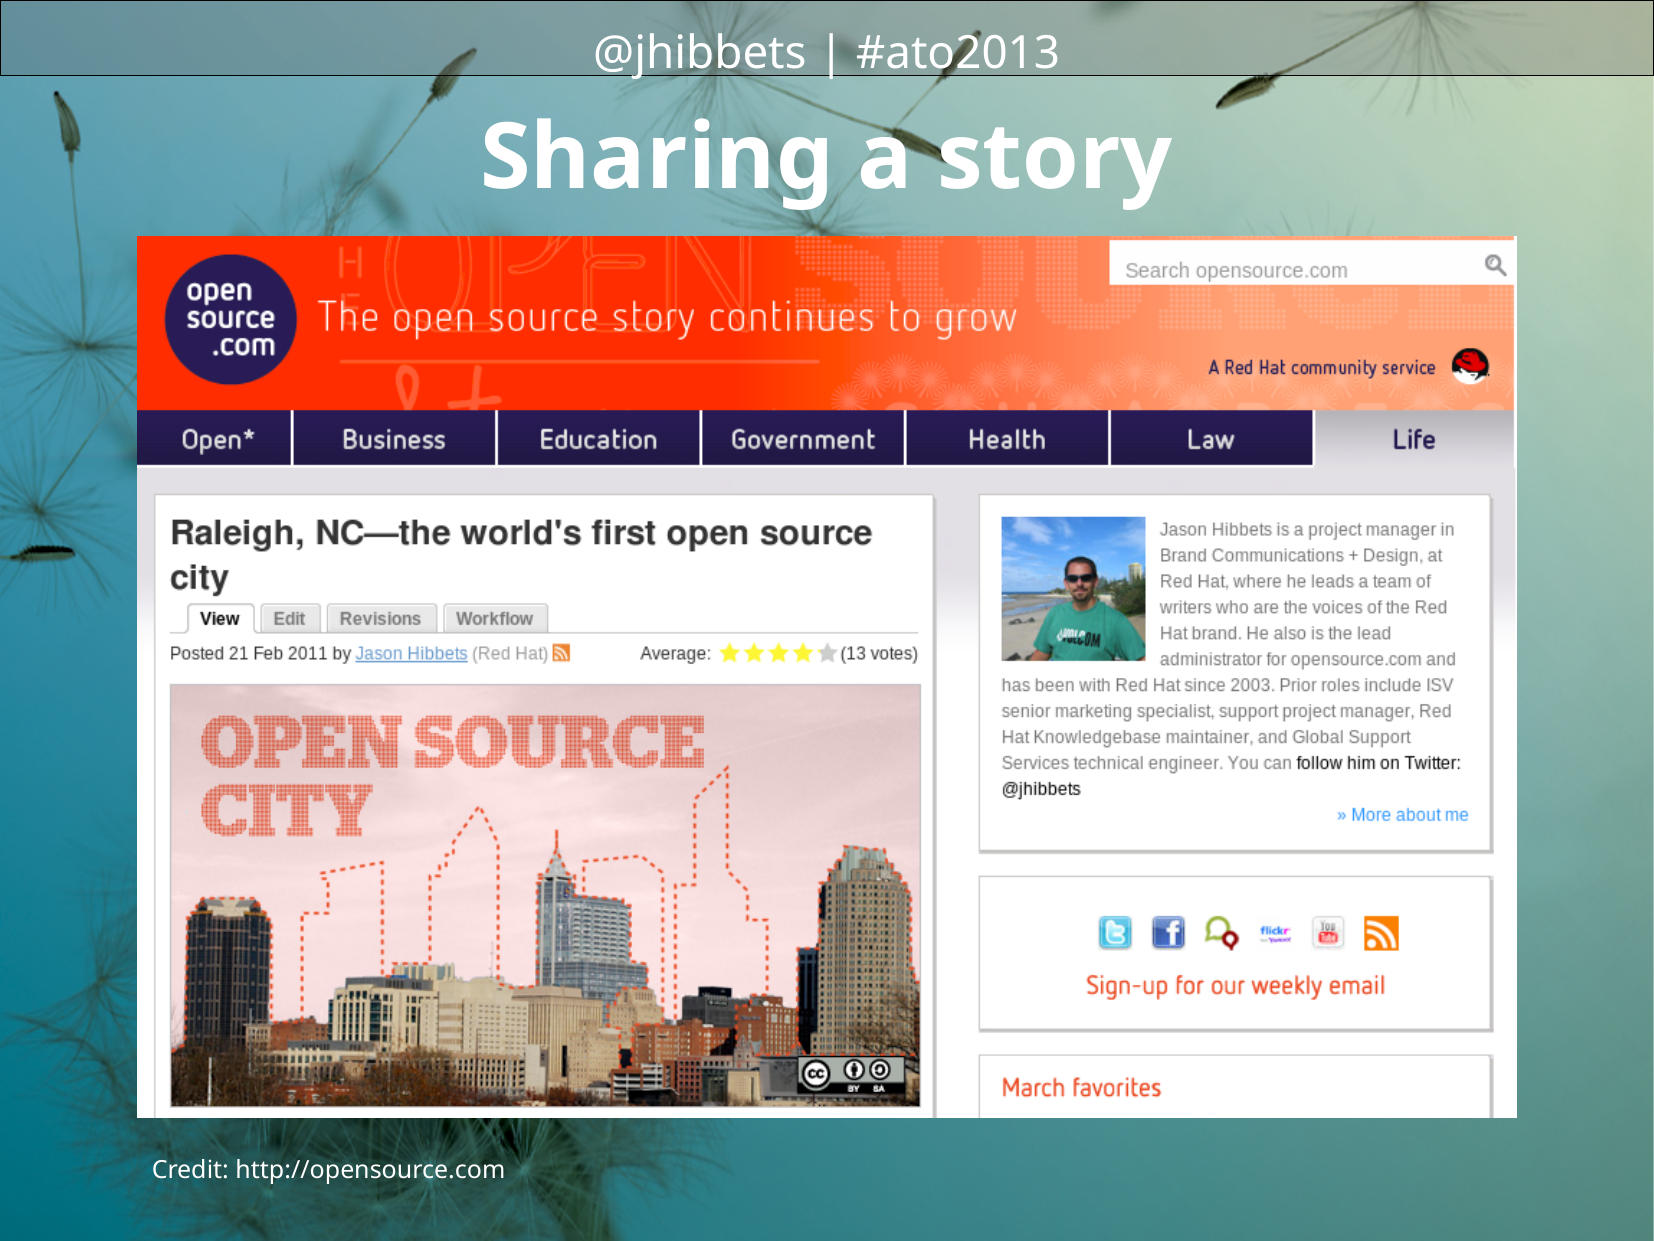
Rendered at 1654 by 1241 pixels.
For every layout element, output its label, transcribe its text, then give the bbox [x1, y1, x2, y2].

picture [0, 76, 1654, 1241]
text_box Credit: http://opensource.com [137, 1144, 525, 1188]
title Sharing a story [82, 49, 1571, 257]
